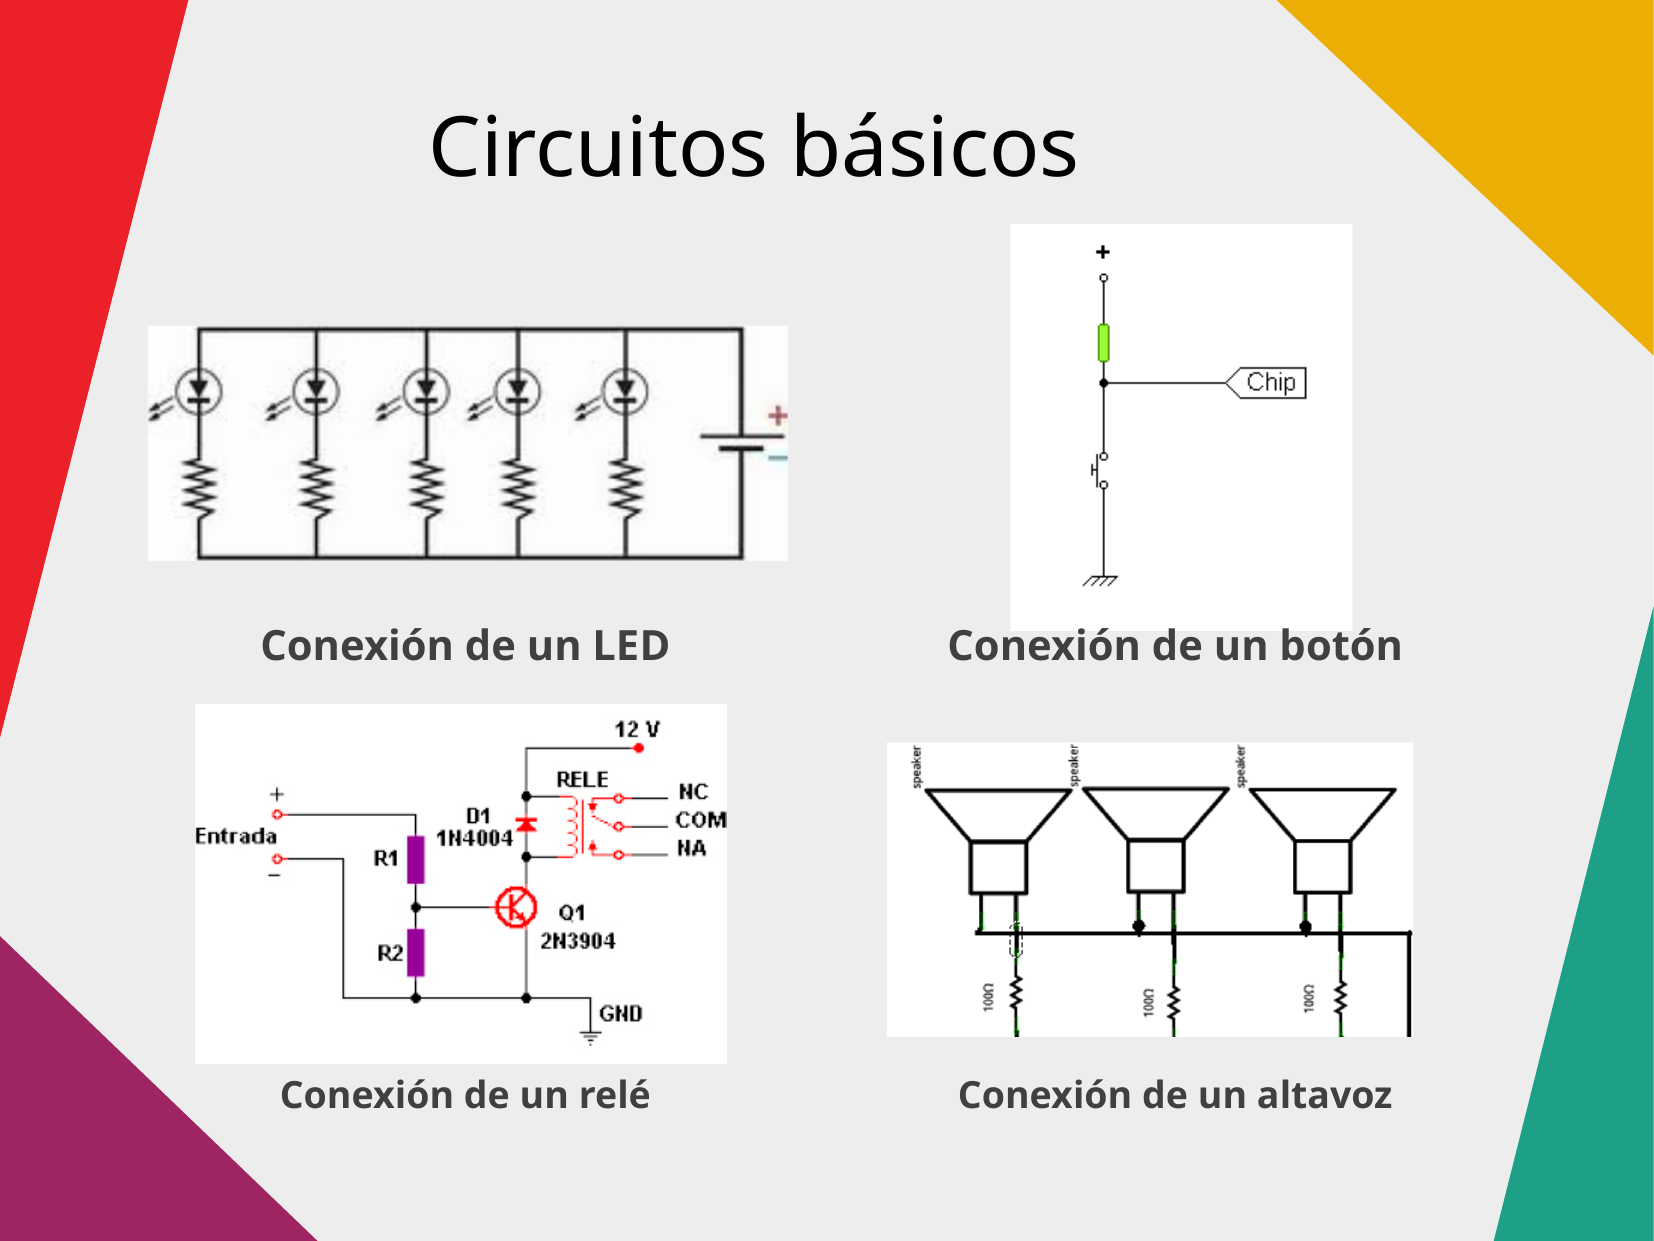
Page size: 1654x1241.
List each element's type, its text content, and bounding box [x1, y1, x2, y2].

picture [147, 325, 788, 561]
title Circuitos básicos [134, 40, 1382, 201]
list Conexión de un relé [134, 1063, 805, 1135]
list Conexión de un botón [844, 610, 1514, 683]
list Conexión de un LED [134, 610, 805, 683]
picture [1010, 224, 1353, 610]
list Conexión de un altavoz [844, 1063, 1514, 1135]
picture [886, 742, 1414, 1037]
picture [195, 704, 727, 1064]
